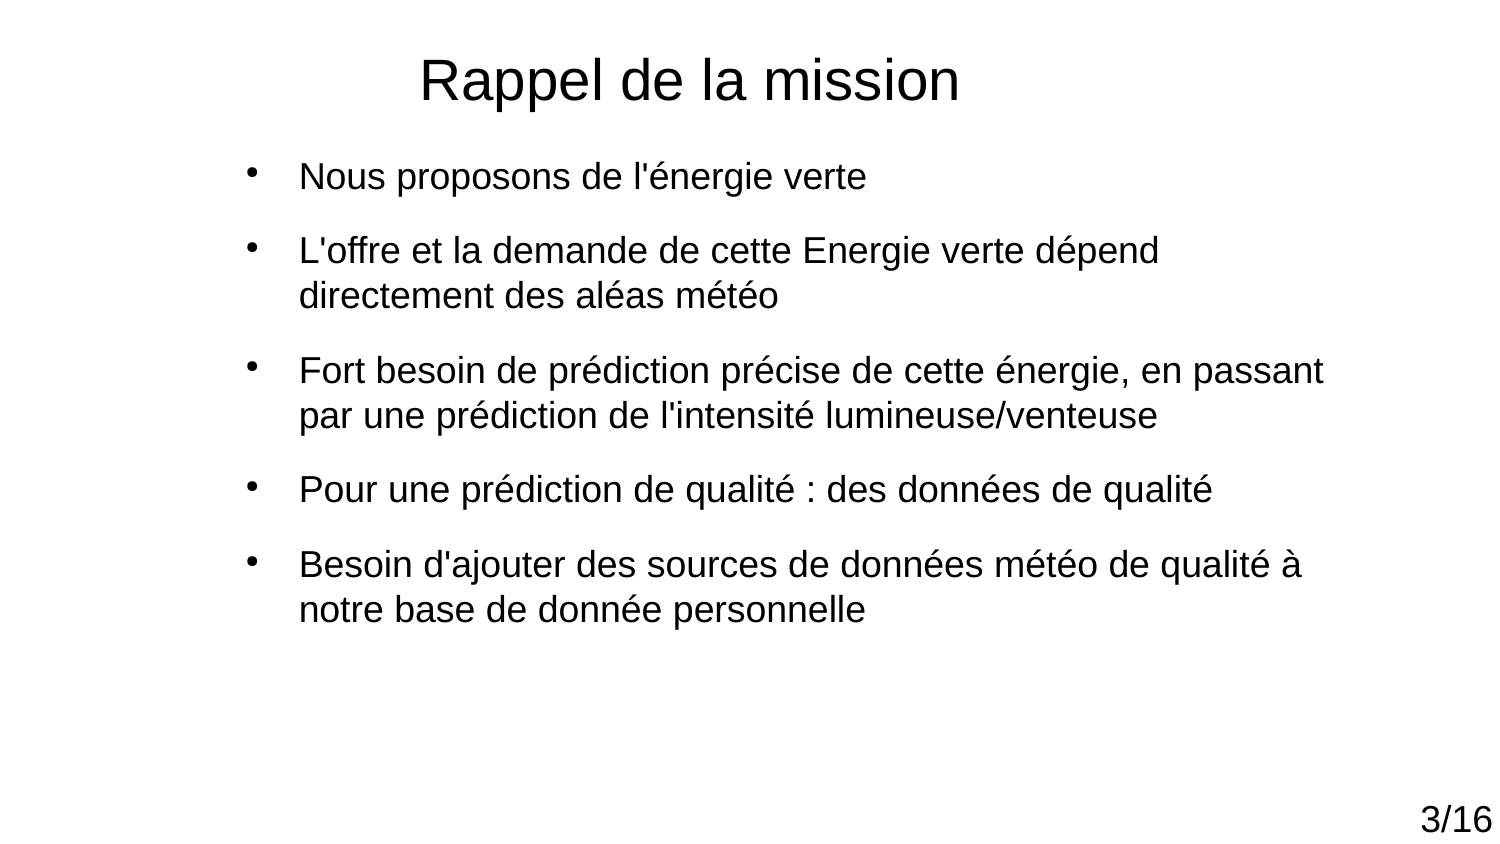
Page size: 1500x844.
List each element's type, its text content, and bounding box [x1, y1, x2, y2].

text_box 3/16 [1405, 791, 1500, 844]
list Nous proposons de l'énergie verte L'offre et la demande de cette Energie verte dépend directement des aléas météo Fort besoin de prédiction précise de cette énergie, en passant par une prédiction de l'intensité lumineuse/venteuse Pour une prédiction de qualité : des données de qualité Besoin d'ajouter des sources de données météo de qualité à notre base de donnée personnelle [212, 136, 1368, 414]
title Rappel de la mission [404, 27, 1500, 178]
